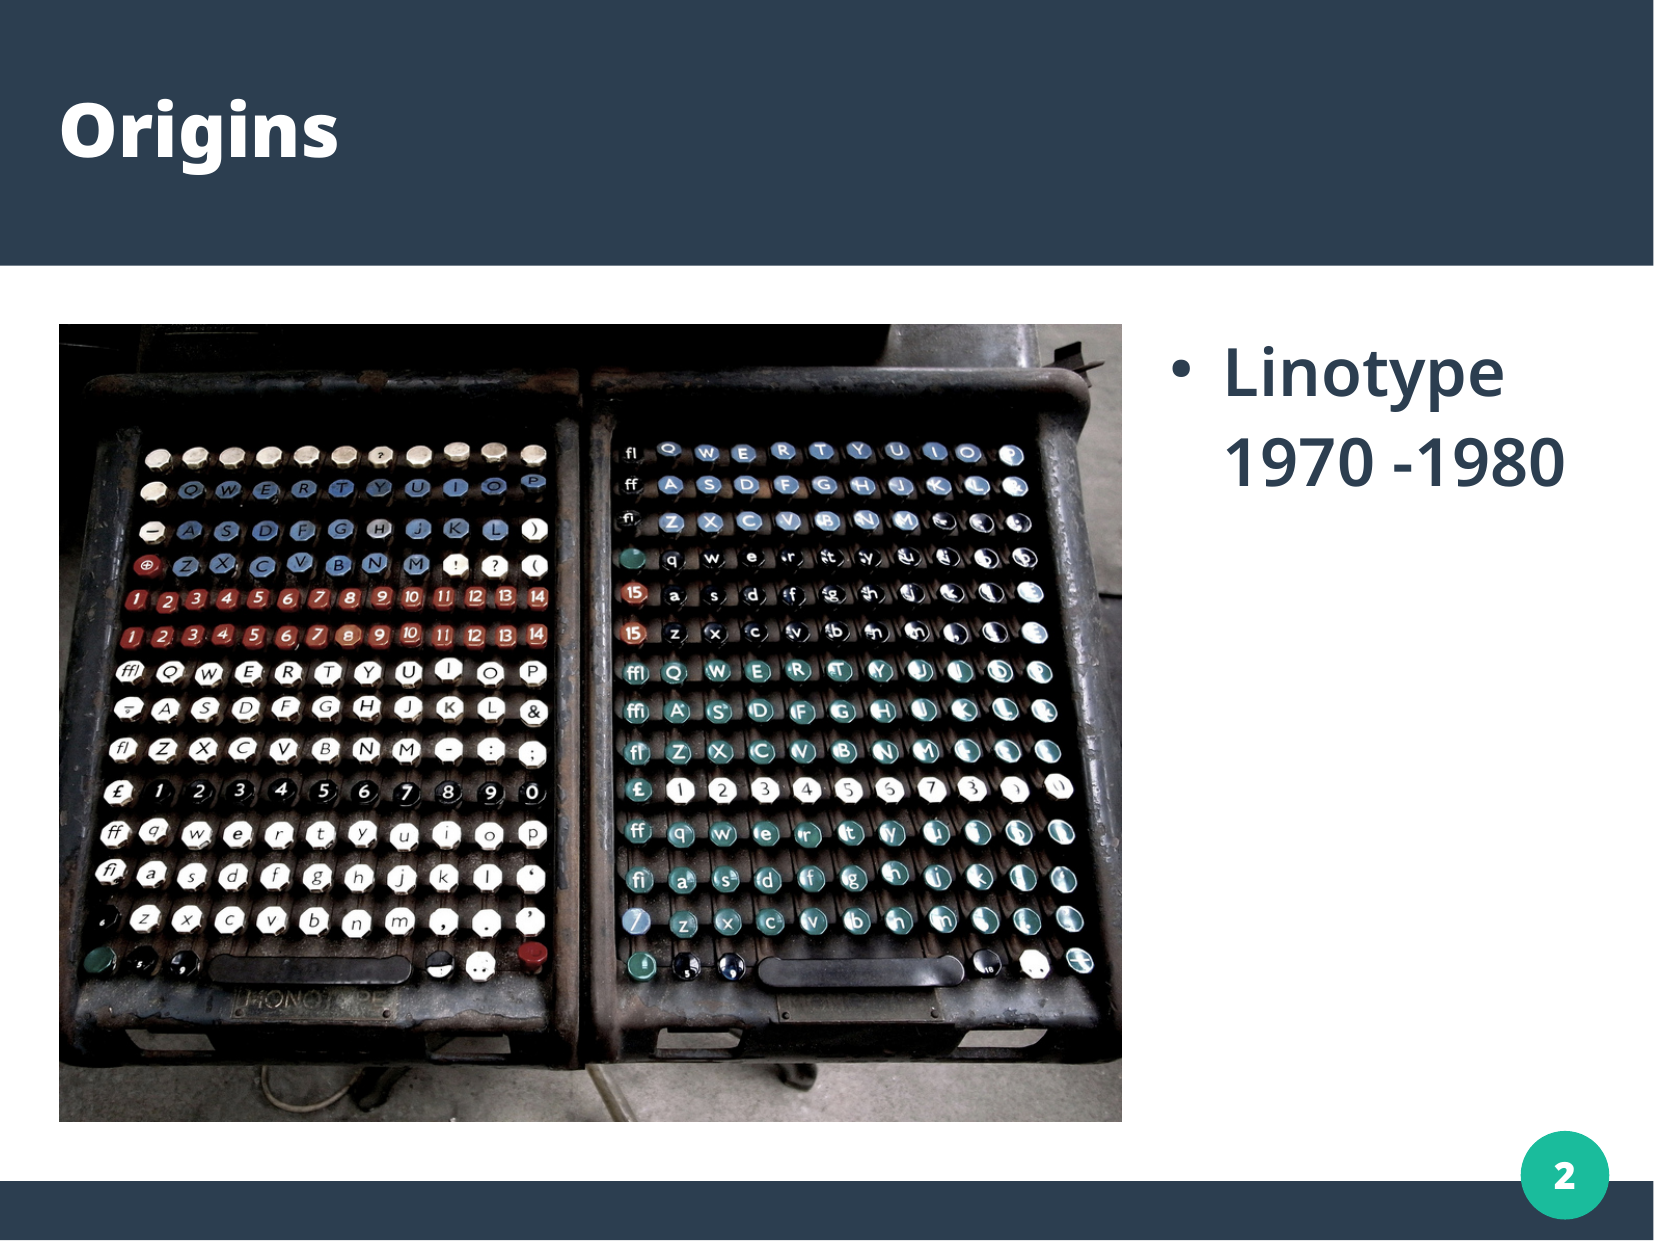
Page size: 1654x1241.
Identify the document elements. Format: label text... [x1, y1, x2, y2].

picture [59, 324, 1122, 1122]
list Linotype 1970 -1980 [1151, 324, 1595, 1152]
title Origins [59, 49, 1595, 207]
